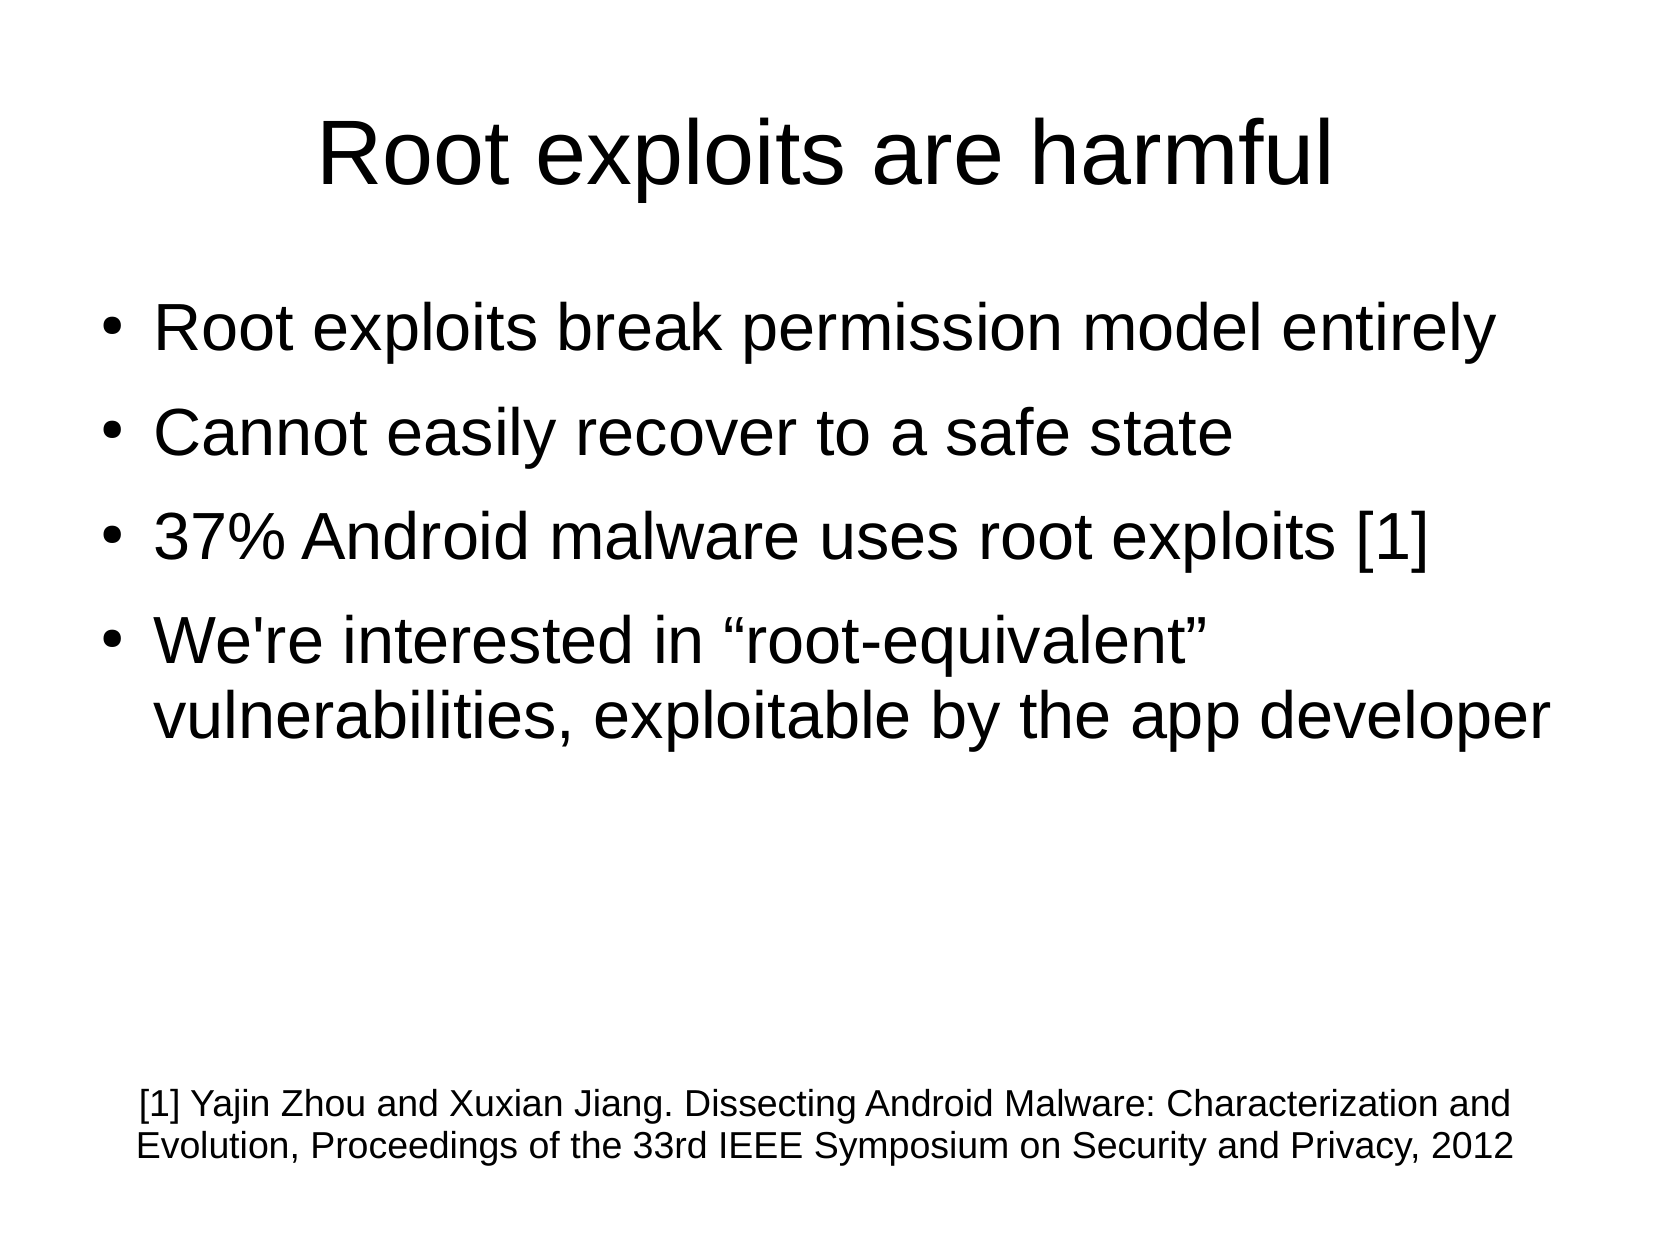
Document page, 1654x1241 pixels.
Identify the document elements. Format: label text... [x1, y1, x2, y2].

list Root exploits break permission model entirely Cannot easily recover to a safe state 37% Android malware uses root exploits [1] We're interested in “root-equivalent” vulnerabilities, exploitable by the app developer [82, 290, 1571, 1109]
text_box [1] Yajin Zhou and Xuxian Jiang. Dissecting Android Malware: Characterization and Evolution, Proceedings of the 33rd IEEE Symposium on Security and Privacy, 2012 [121, 1074, 1533, 1193]
title Root exploits are harmful [82, 49, 1571, 257]
